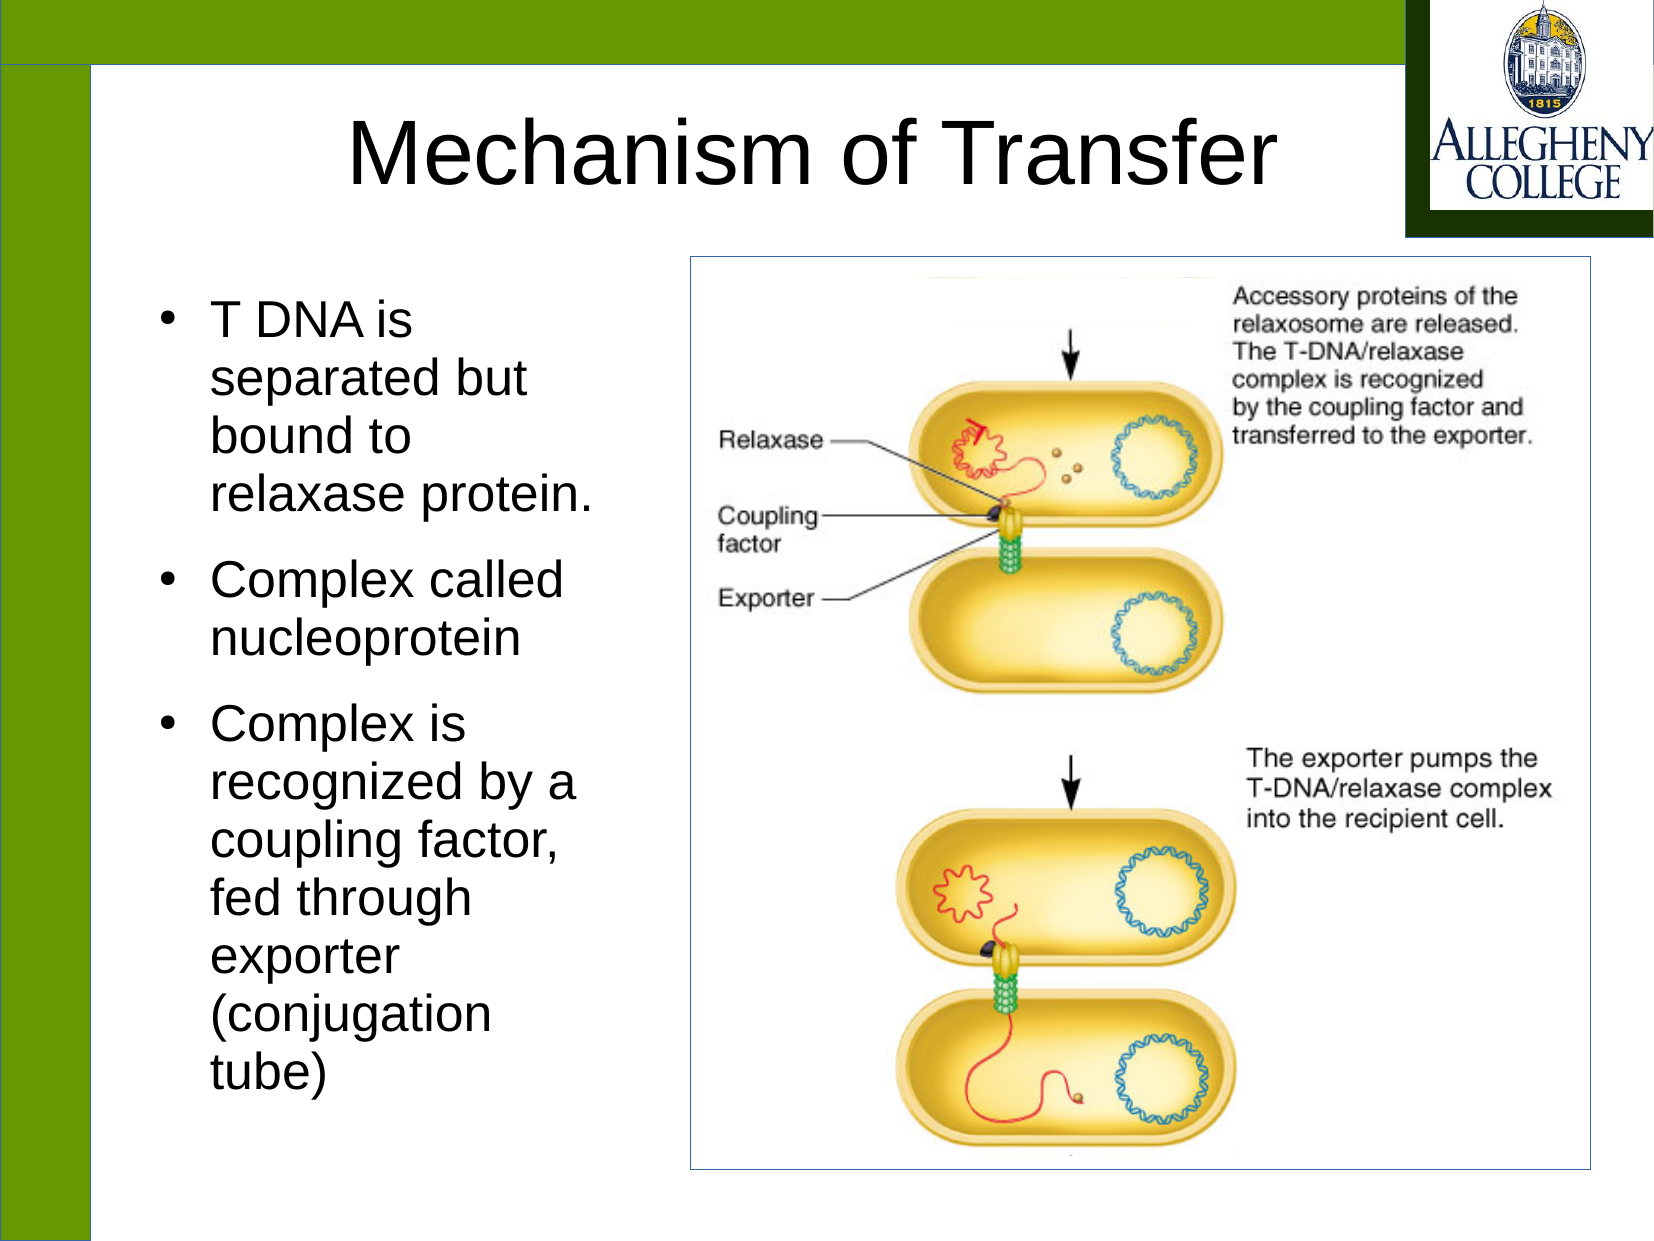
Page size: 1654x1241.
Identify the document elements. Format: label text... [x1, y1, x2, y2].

title Mechanism of Transfer [112, 65, 1515, 257]
picture [1430, 0, 1654, 210]
list T DNA is separated but bound to relaxase protein. Complex called nucleoprotein Complex is recognized by a coupling factor, fed through exporter (conjugation tube) [141, 290, 616, 1111]
text_box [0, 0, 1654, 1241]
picture [876, 747, 1576, 1156]
picture [691, 277, 1546, 708]
